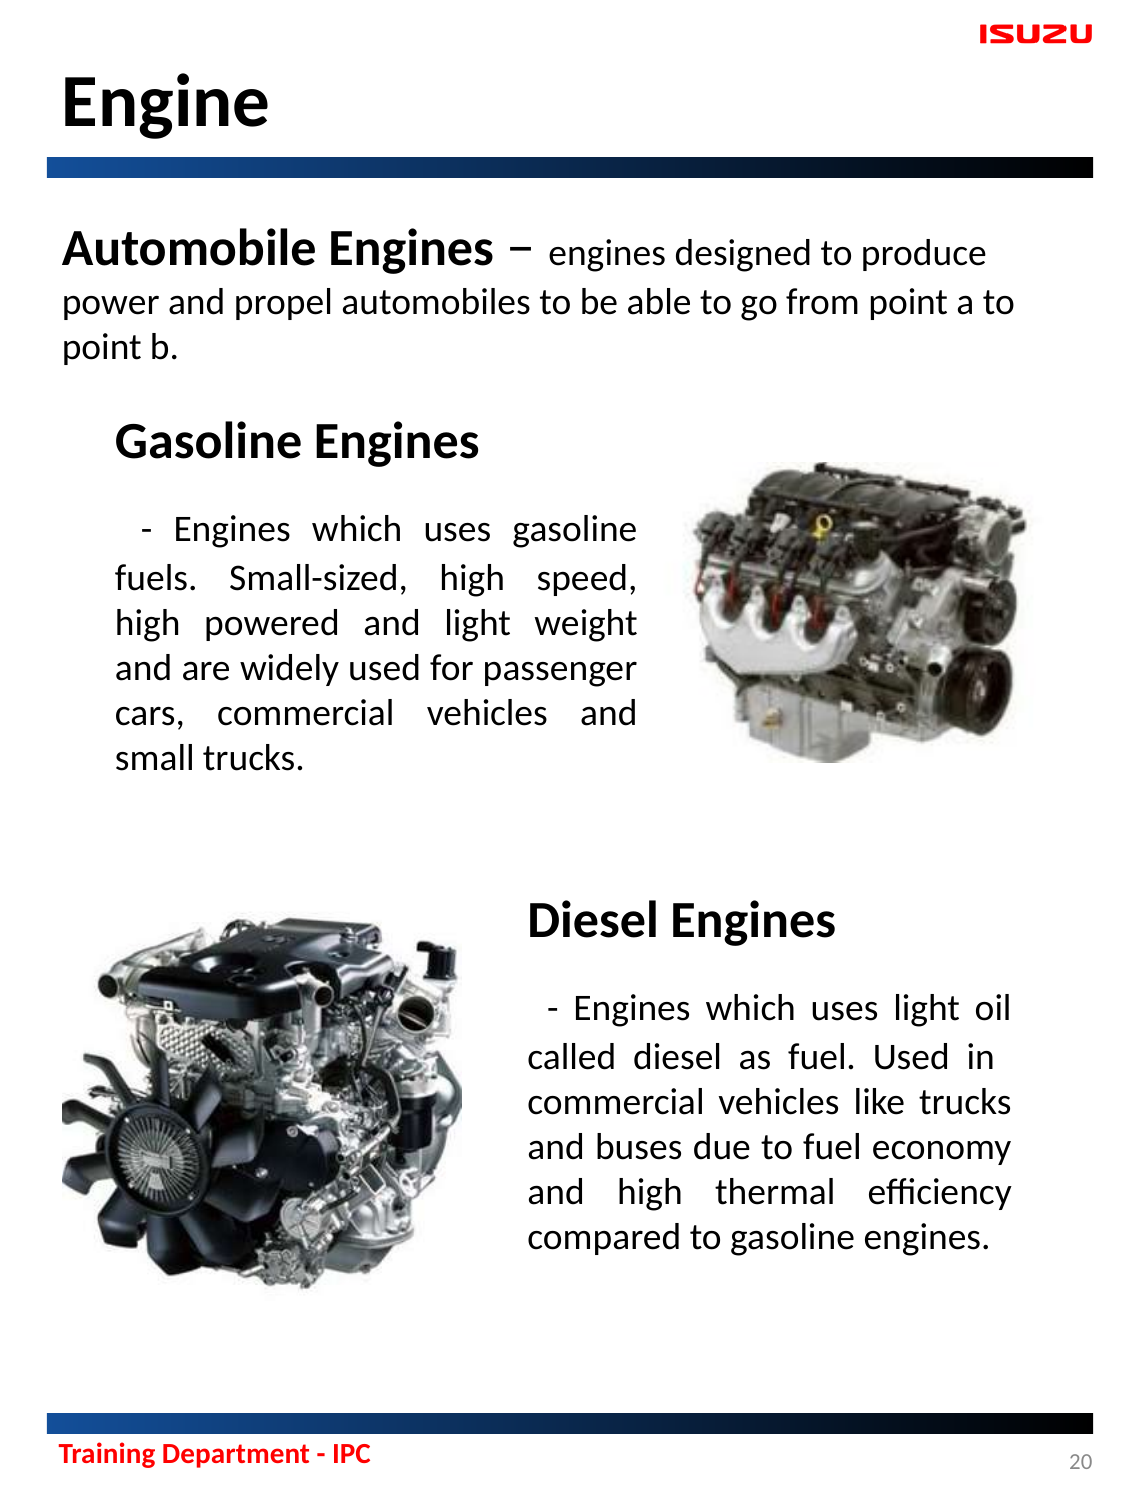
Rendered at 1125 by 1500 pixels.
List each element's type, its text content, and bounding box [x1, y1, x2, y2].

list Automobile Engines – engines designed to produce power and propel automobiles to be able to go from point a to point b. [46, 200, 1063, 1351]
picture [654, 462, 1121, 763]
text_box Diesel Engines - Engines which uses light oil called diesel as fuel. Used in commercial vehicles like trucks and buses due to fuel economy and high thermal efficiency compared to gasoline engines. [512, 877, 1066, 1325]
text_box 20 [1048, 1433, 1114, 1487]
text_box Gasoline Engines - Engines which uses gasoline fuels. Small-sized, high speed, high powered and light weight and are widely used for passenger cars, commercial vehicles and small trucks. [99, 398, 654, 845]
title Engine [46, 37, 1097, 155]
picture [62, 901, 462, 1301]
